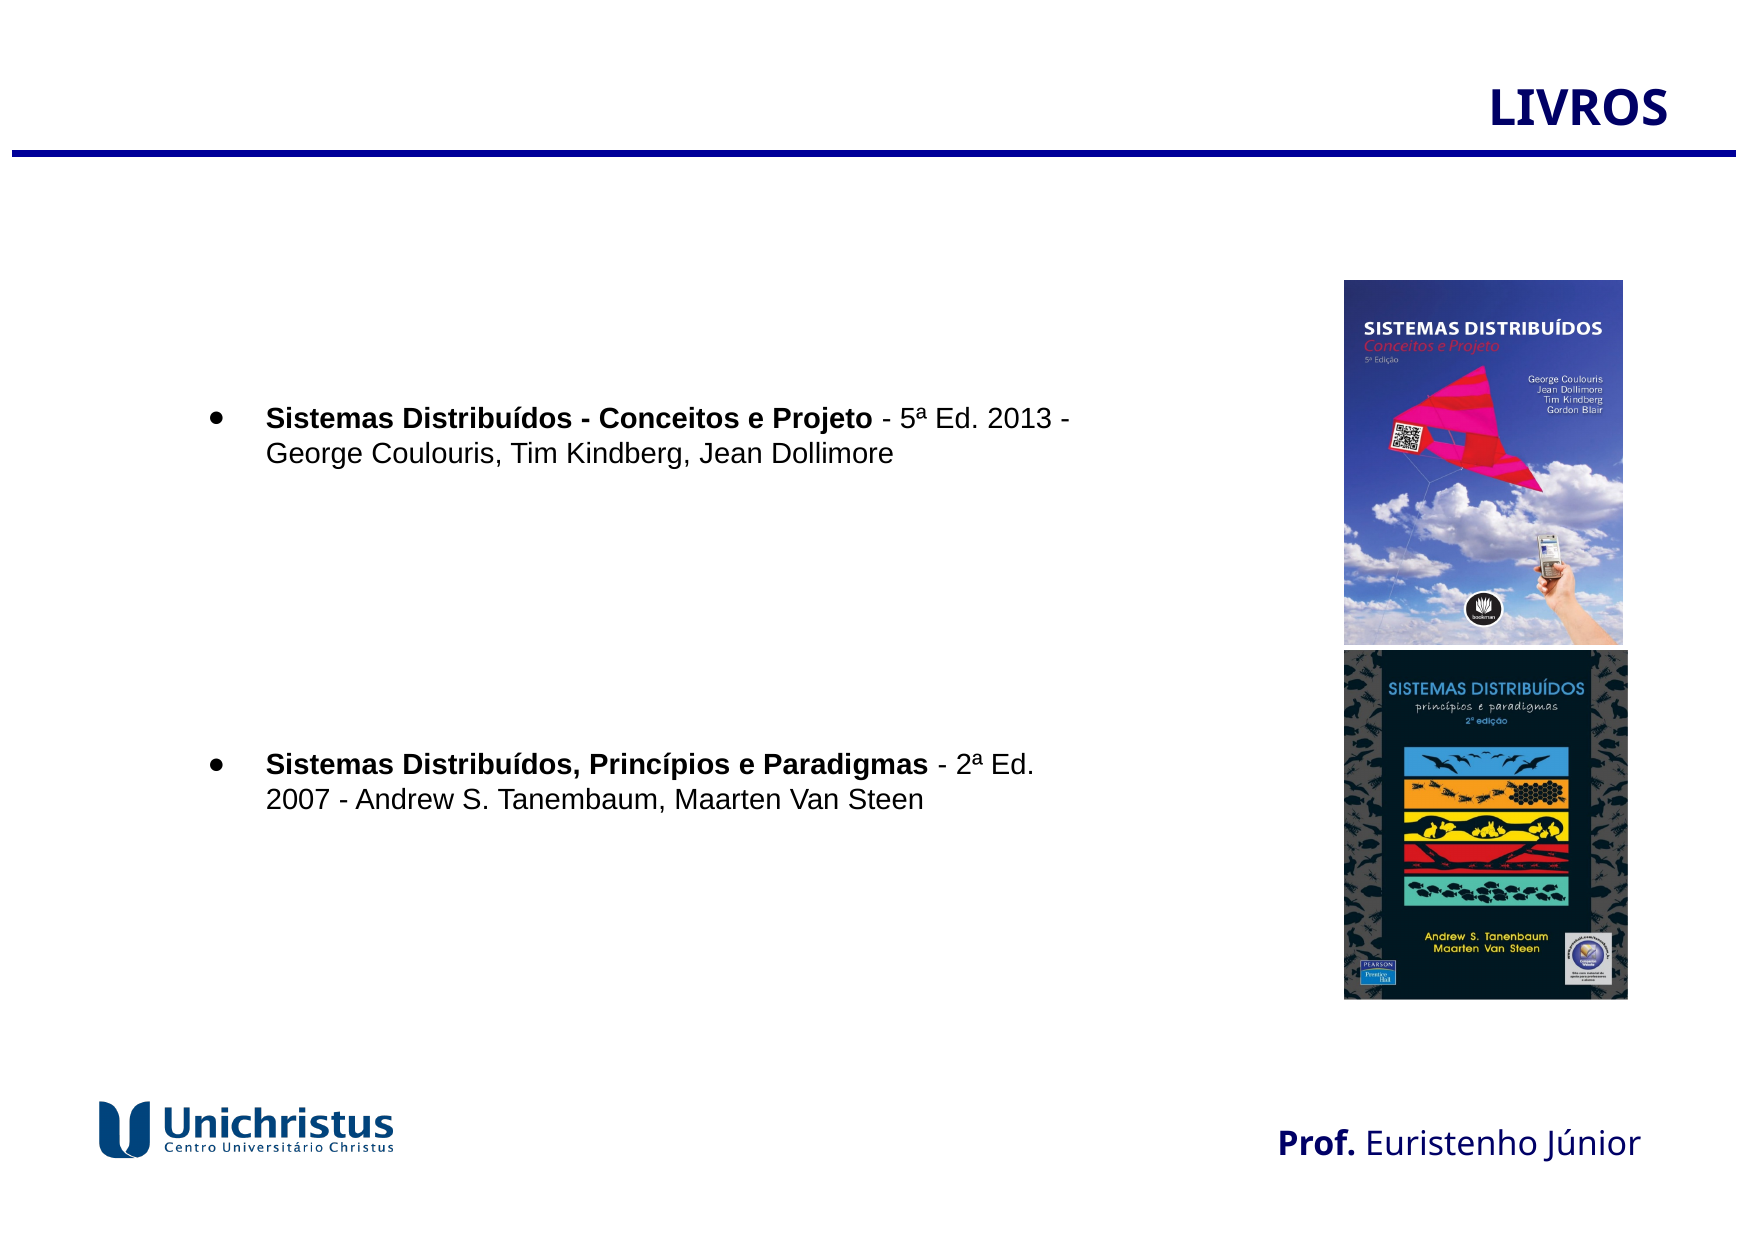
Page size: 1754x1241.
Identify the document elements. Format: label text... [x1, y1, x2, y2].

picture [1344, 280, 1623, 645]
picture [1344, 650, 1628, 1000]
text_box LIVROS [1473, 64, 1695, 150]
picture [94, 1098, 398, 1160]
text_box Prof. Euristenho Júnior [1262, 1111, 1695, 1167]
text_box Sistemas Distribuídos - Conceitos e Projeto - 5ª Ed. 2013 - George Coulouris, Tim Kindberg, Jean Dollimore Sistemas Distribuídos, Princípios e Paradigmas - 2ª Ed. 2007 - Andrew S. Tanembaum, Maarten Van Steen [175, 384, 1123, 925]
text_box LIVROS [1473, 157, 1695, 165]
